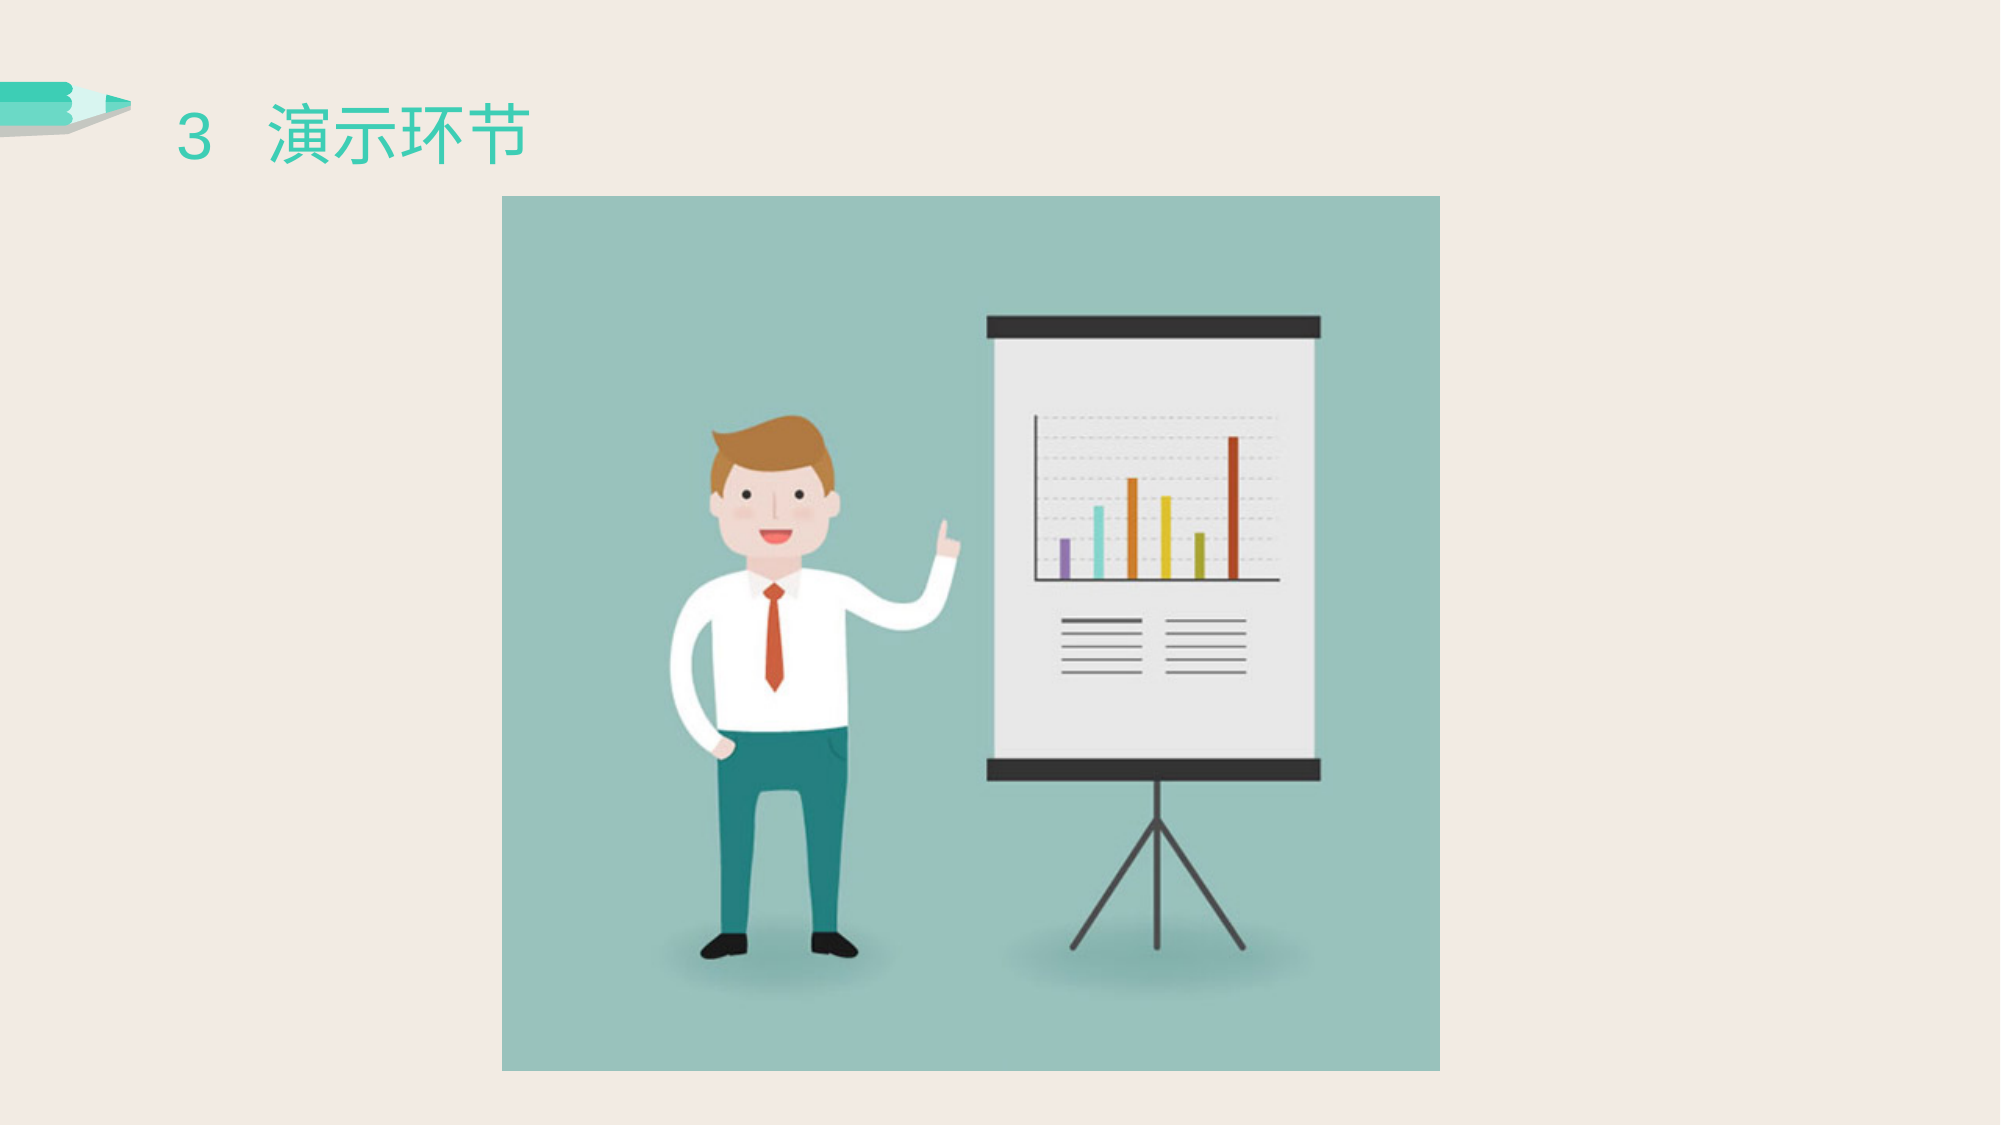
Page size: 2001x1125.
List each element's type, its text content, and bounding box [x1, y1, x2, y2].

title 3 演示环节 [161, 60, 1802, 182]
picture [0, 0, 2001, 1125]
